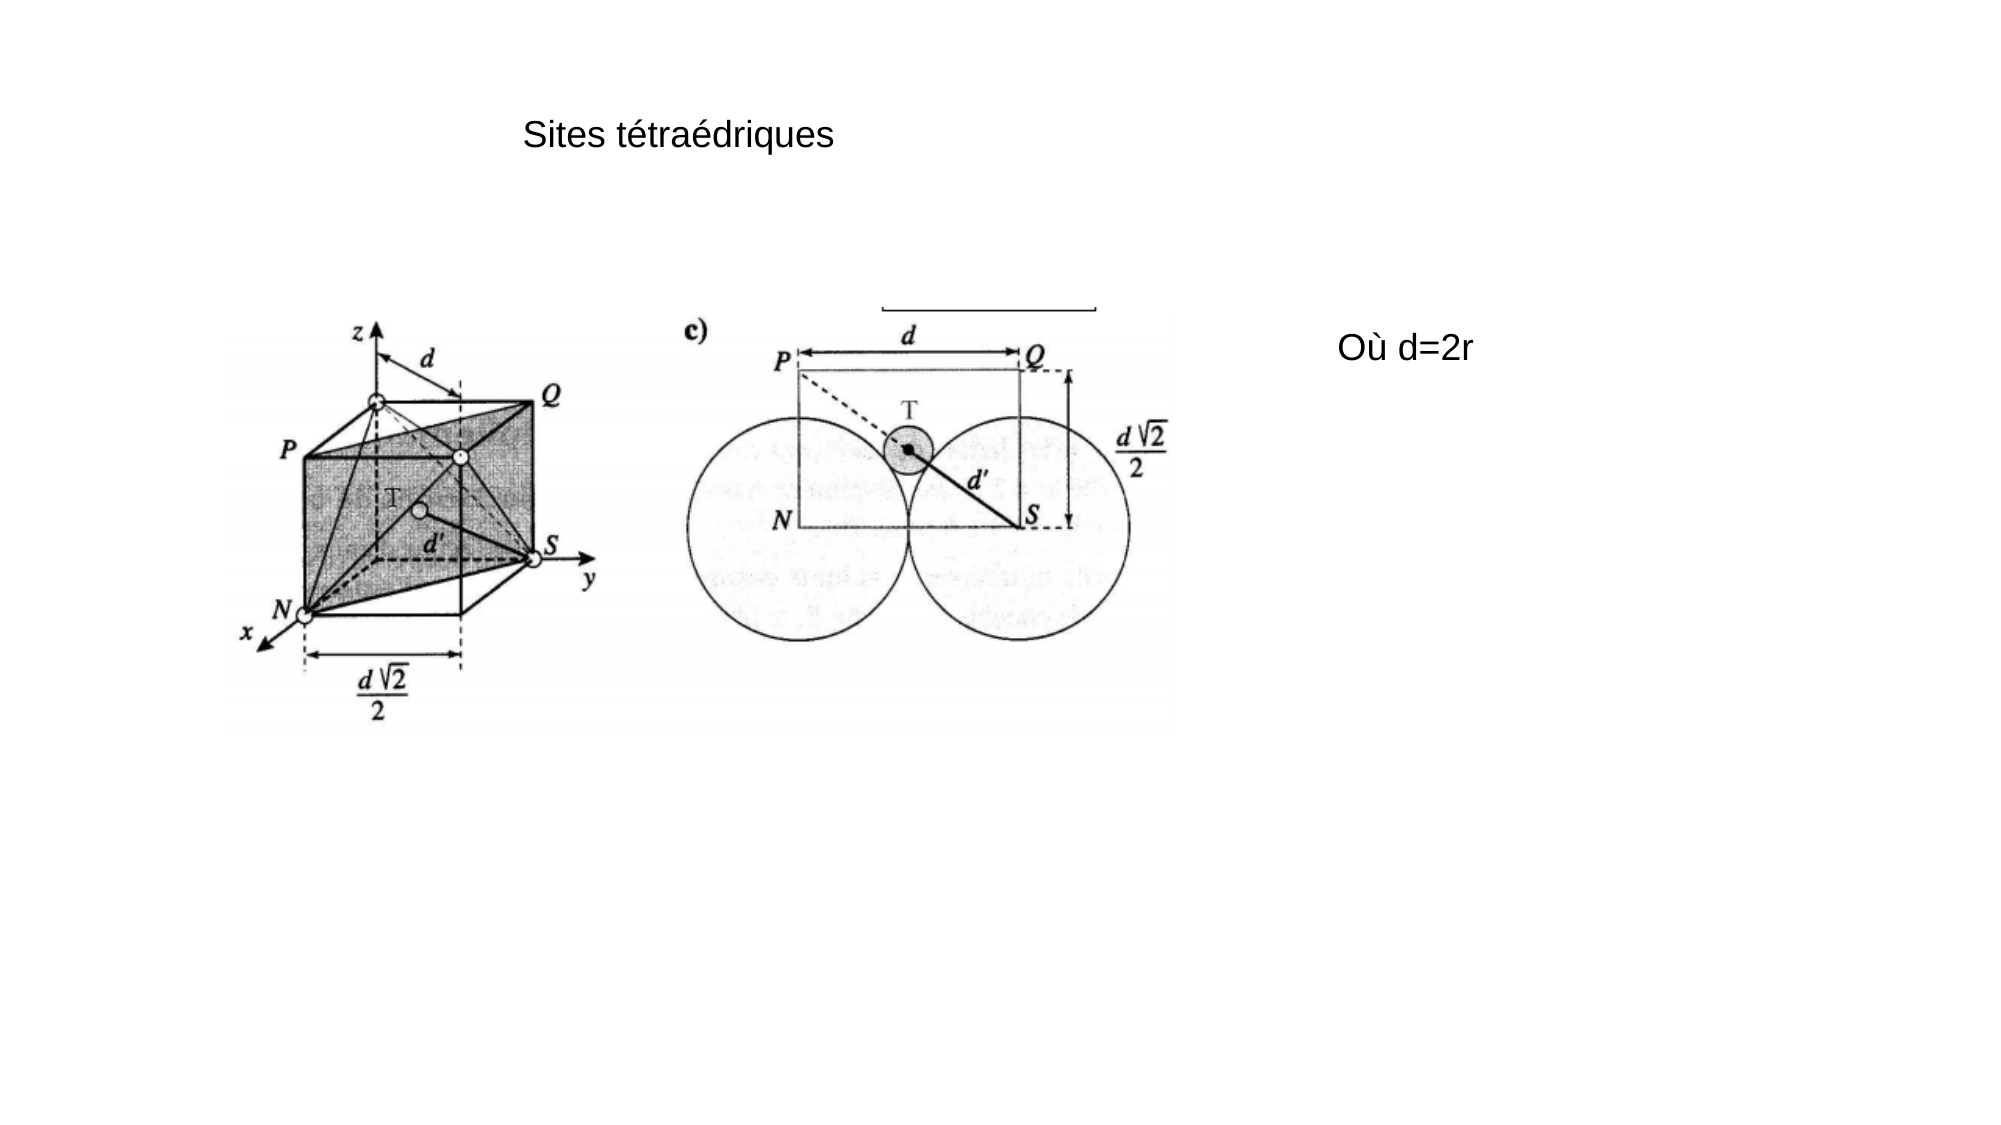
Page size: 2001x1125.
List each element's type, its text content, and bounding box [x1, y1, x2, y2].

text_box Où d=2r [1322, 318, 1725, 376]
picture [224, 307, 1184, 731]
text_box Sites tétraédriques [507, 106, 1465, 164]
